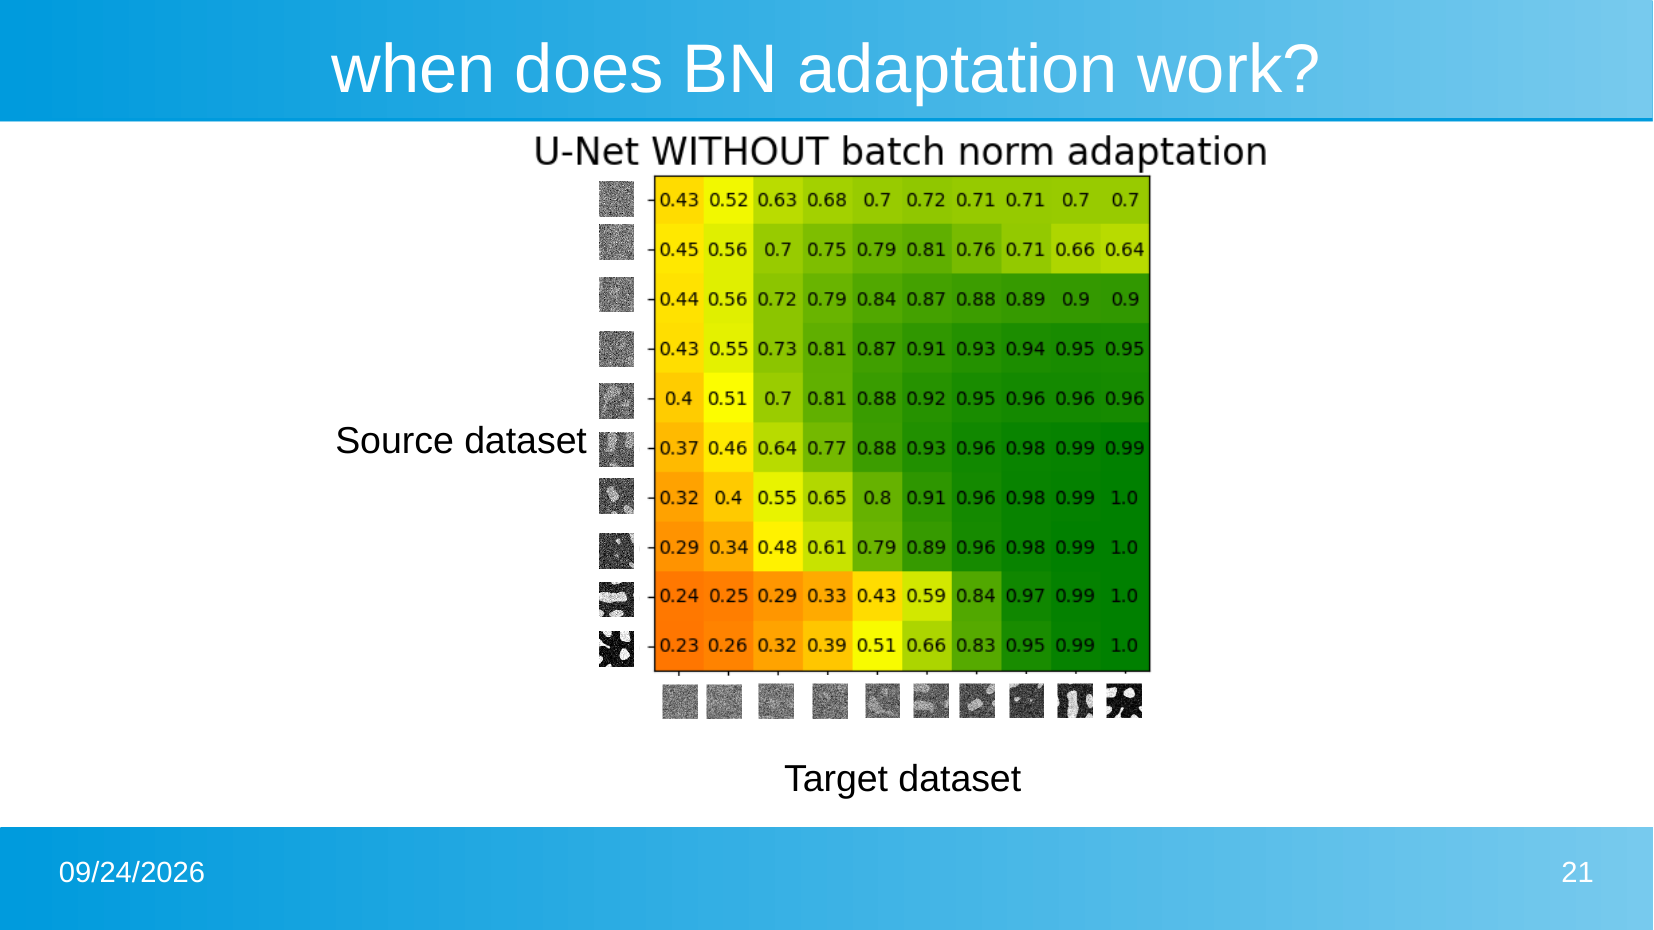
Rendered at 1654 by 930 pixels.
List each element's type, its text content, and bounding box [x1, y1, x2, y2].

picture [599, 277, 634, 312]
picture [1057, 683, 1093, 718]
picture [1009, 683, 1044, 718]
picture [599, 331, 634, 367]
title when does BN adaptation work? [58, 29, 1594, 108]
picture [913, 683, 949, 719]
picture [599, 533, 634, 569]
picture [1106, 683, 1142, 718]
picture [599, 181, 634, 217]
picture [599, 432, 634, 467]
picture [706, 684, 742, 719]
picture [959, 683, 995, 719]
picture [599, 478, 634, 514]
text_box Source dataset [320, 412, 603, 470]
text_box Target dataset [769, 749, 1037, 807]
picture [599, 383, 634, 419]
text_box [511, 172, 1178, 822]
picture [865, 683, 900, 719]
picture [599, 224, 634, 260]
picture [662, 684, 698, 719]
picture [504, 470, 637, 821]
picture [599, 631, 634, 667]
picture [812, 683, 848, 719]
picture [758, 684, 794, 719]
picture [504, 122, 1282, 821]
picture [599, 582, 634, 617]
